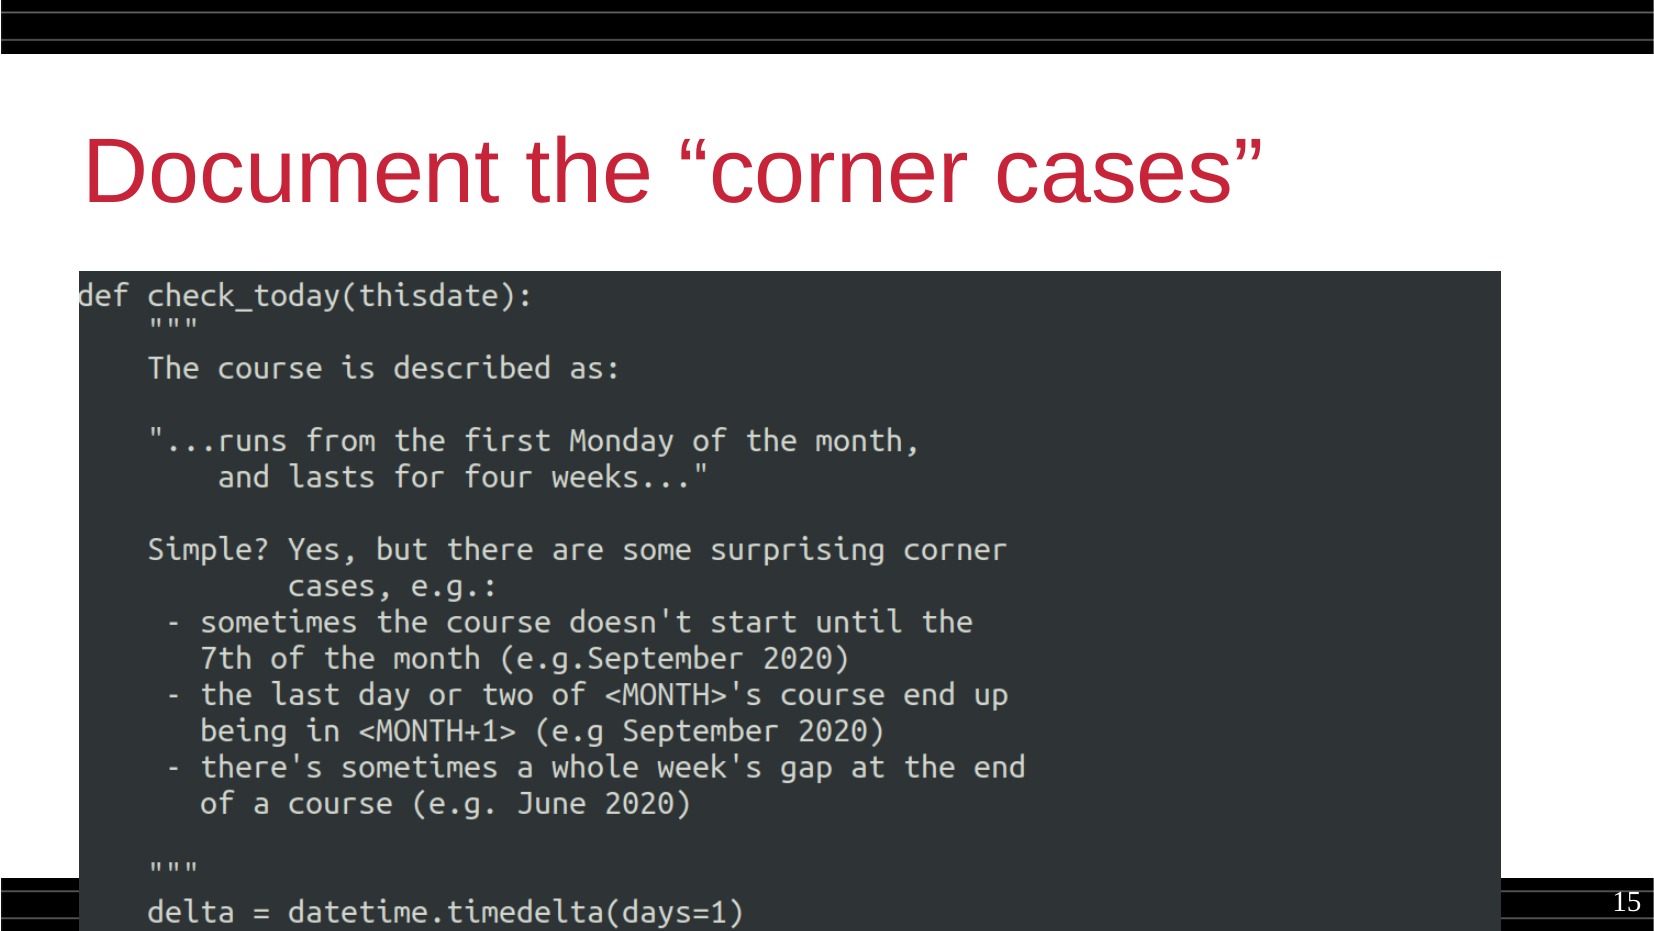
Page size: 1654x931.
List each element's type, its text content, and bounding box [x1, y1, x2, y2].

title Document the “corner cases” [82, 92, 1571, 249]
picture [1, 271, 1654, 931]
picture [1, 0, 1654, 54]
